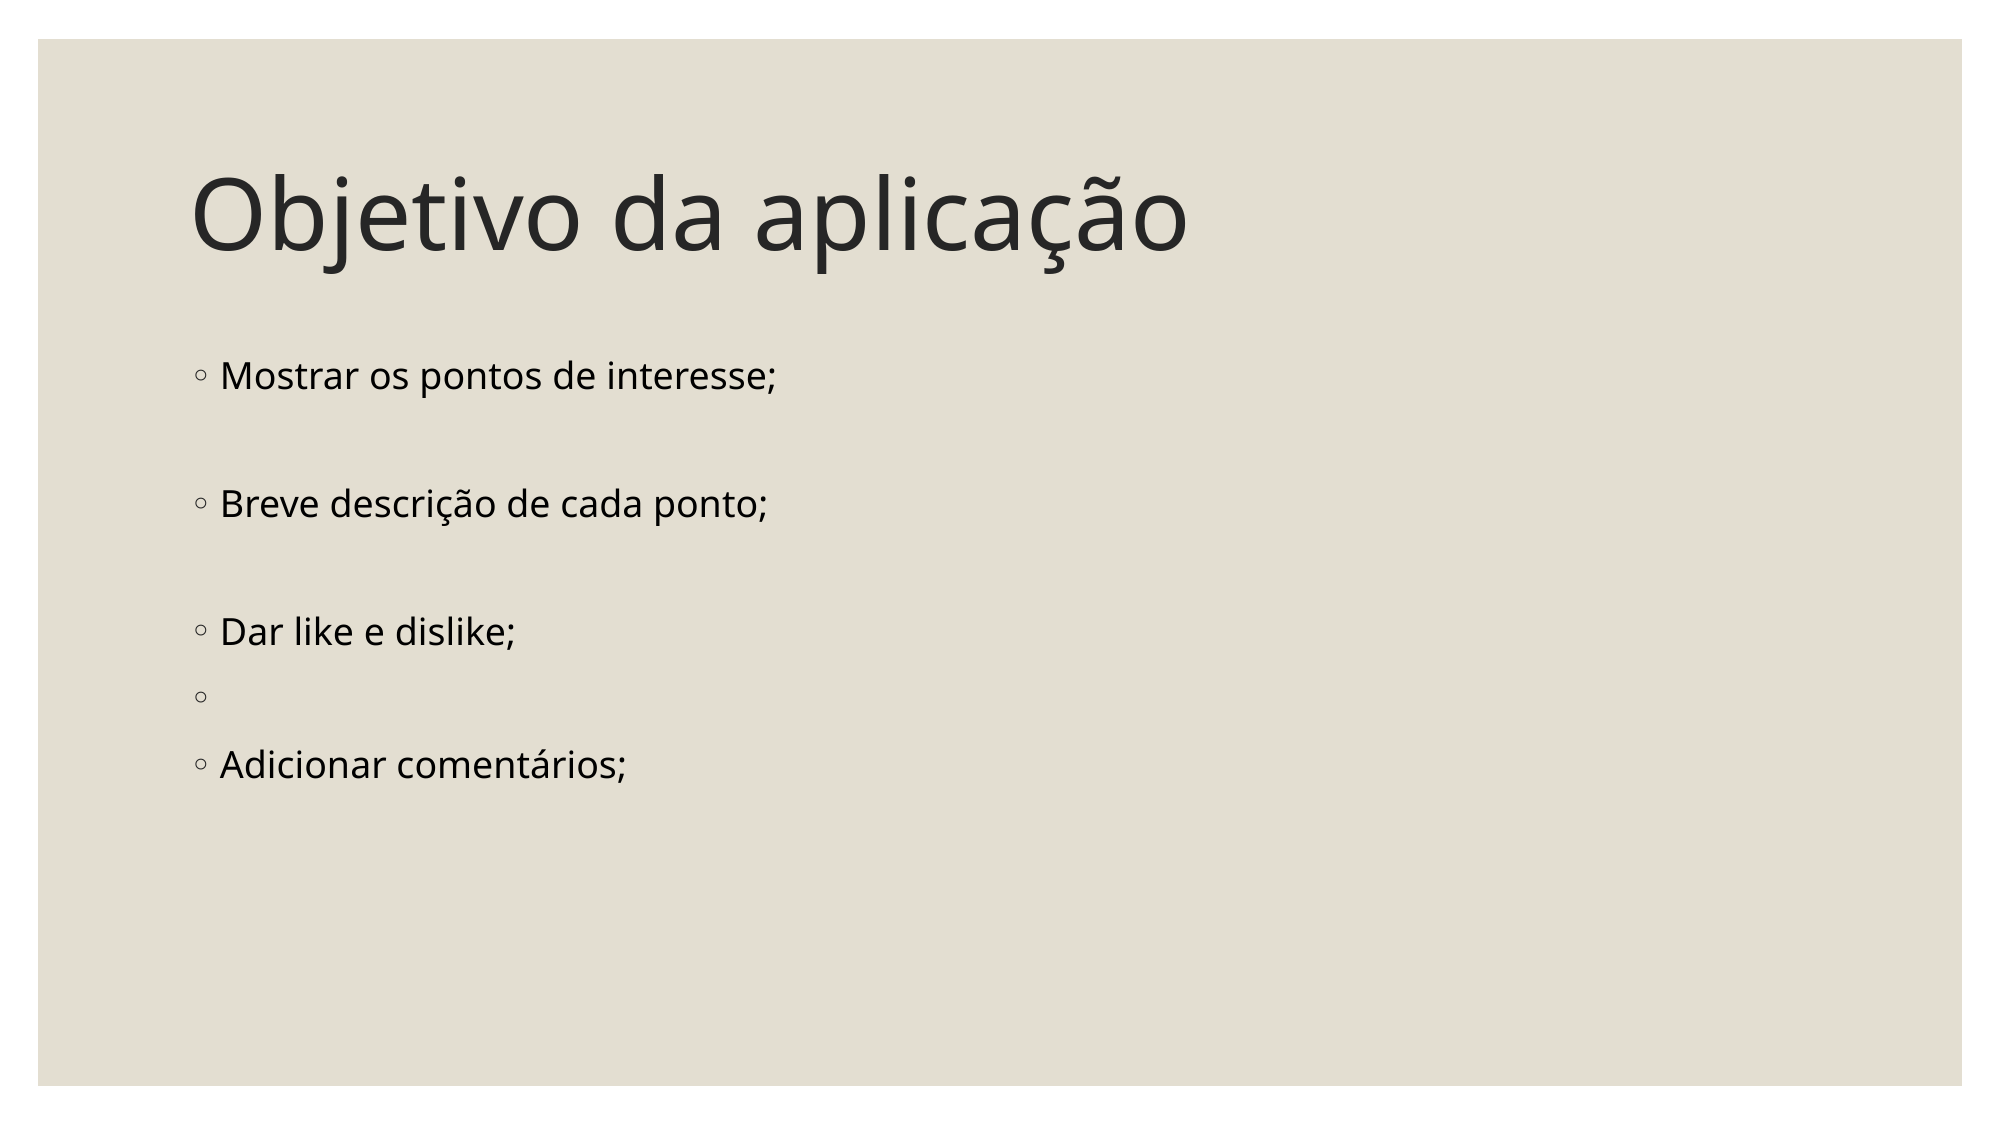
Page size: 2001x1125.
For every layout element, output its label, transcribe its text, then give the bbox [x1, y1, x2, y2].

list Mostrar os pontos de interesse; Breve descrição de cada ponto; Dar like e dislike; Adicionar comentários; [174, 345, 1825, 991]
title Objetivo da aplicação [174, 105, 1825, 331]
